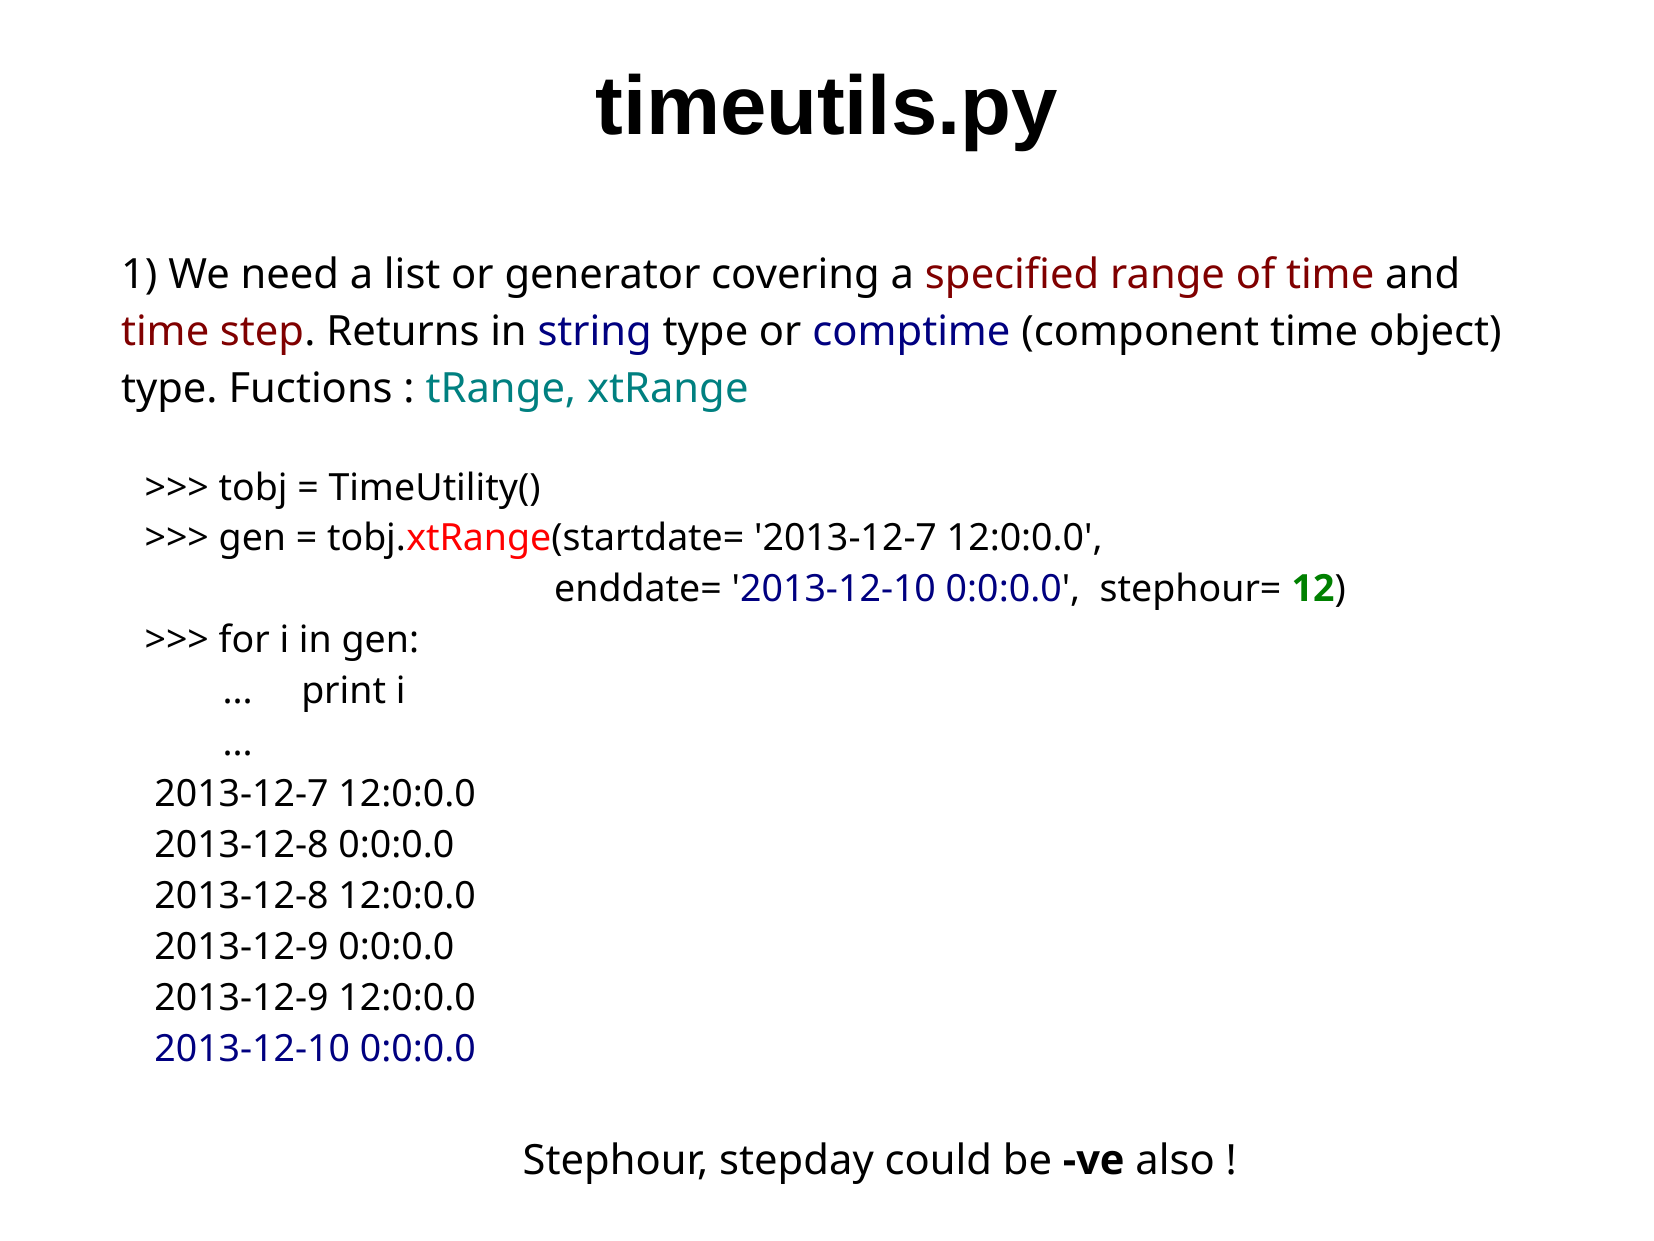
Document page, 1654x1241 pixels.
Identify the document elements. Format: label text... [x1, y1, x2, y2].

text_box Stephour, stepday could be -ve also ! [507, 1122, 1382, 1195]
text_box >>> tobj = TimeUtility() >>> gen = tobj.xtRange(startdate= '2013-12-7 12:0:0.0', enddate= '2013-12-10 0:0:0.0', stephour= 12) >>> for i in gen: ... print i ... 2013-12-7 12:0:0.0 2013-12-8 0:0:0.0 2013-12-8 12:0:0.0 2013-12-9 0:0:0.0 2013-12-9 12:0:0.0 2013-12-10 0:0:0.0 [129, 452, 1630, 1099]
text_box 1) We need a list or generator covering a specified range of time and time step. Returns in string type or comptime (component time object) type. Fuctions : tRange, xtRange [106, 236, 1571, 414]
title timeutils.py [82, 2, 1571, 210]
